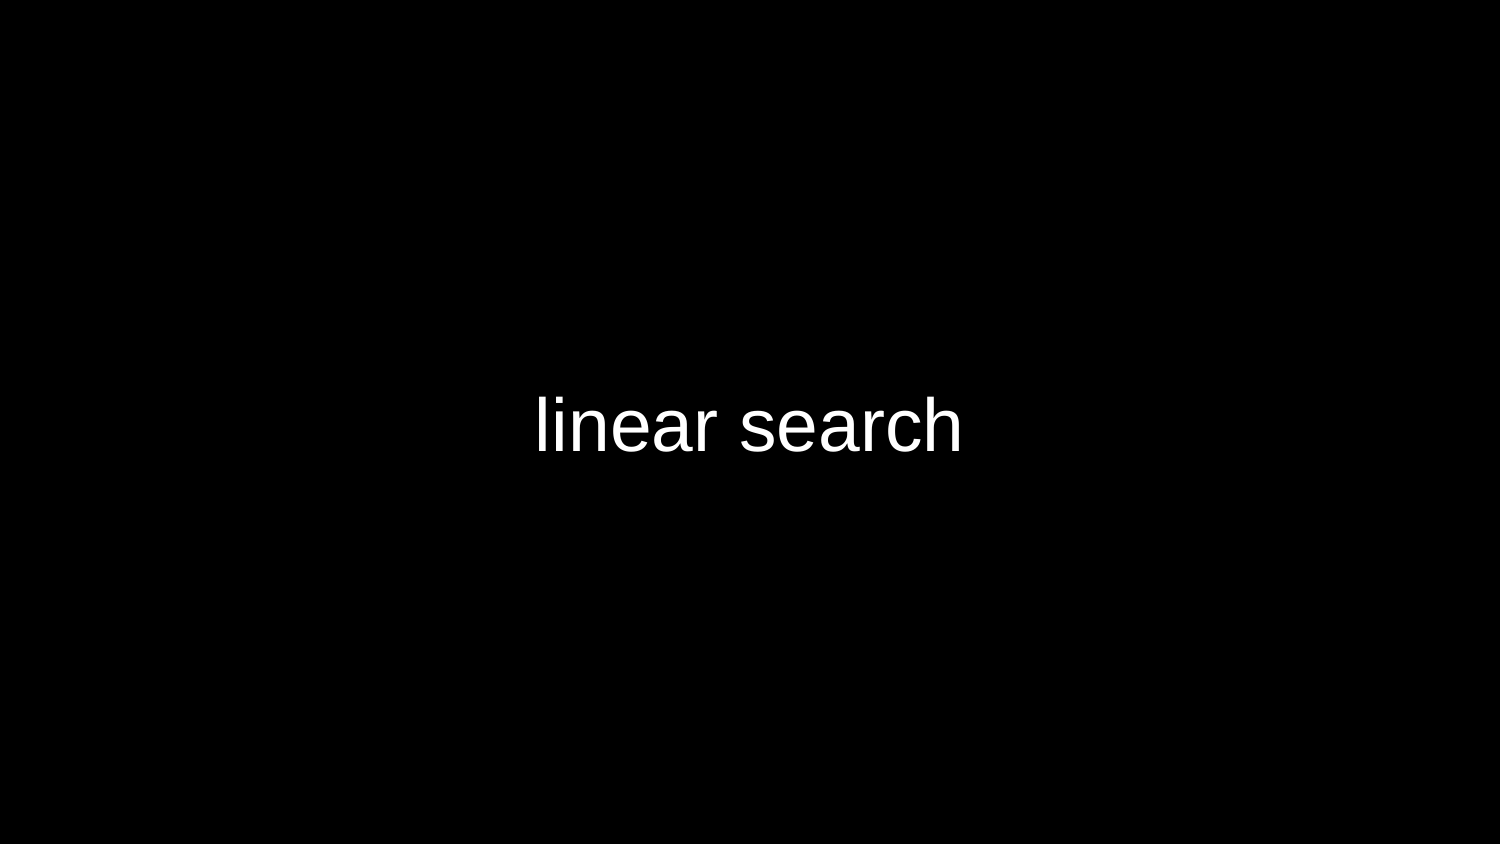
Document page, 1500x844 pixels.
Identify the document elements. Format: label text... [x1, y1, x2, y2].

title linear search [51, 352, 1449, 491]
